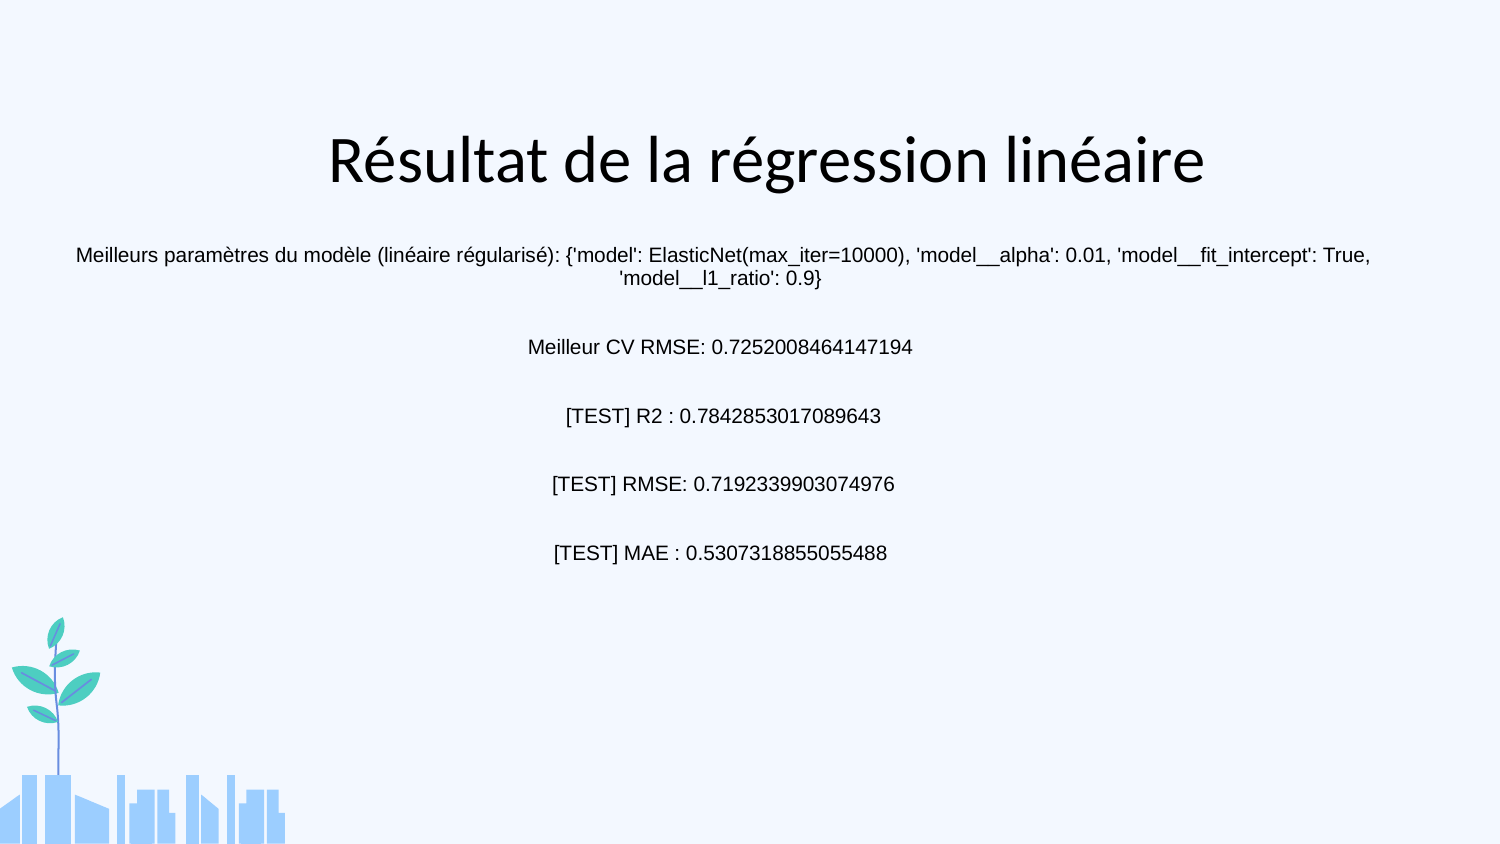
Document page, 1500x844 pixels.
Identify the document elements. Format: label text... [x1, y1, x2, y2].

title Résultat de la régression linéaire [118, 88, 1382, 183]
text_box Meilleurs paramètres du modèle (linéaire régularisé): {'model': ElasticNet(max_iter=10000), 'model__alpha': 0.01, 'model__fit_intercept': True, 'model__l1_ratio': 0.9} Meilleur CV RMSE: 0.7252008464147194 [TEST] R2 : 0.7842853017089643 [TEST] RMSE: 0.7192339903074976 [TEST] MAE : 0.5307318855055488 [59, 236, 1388, 621]
